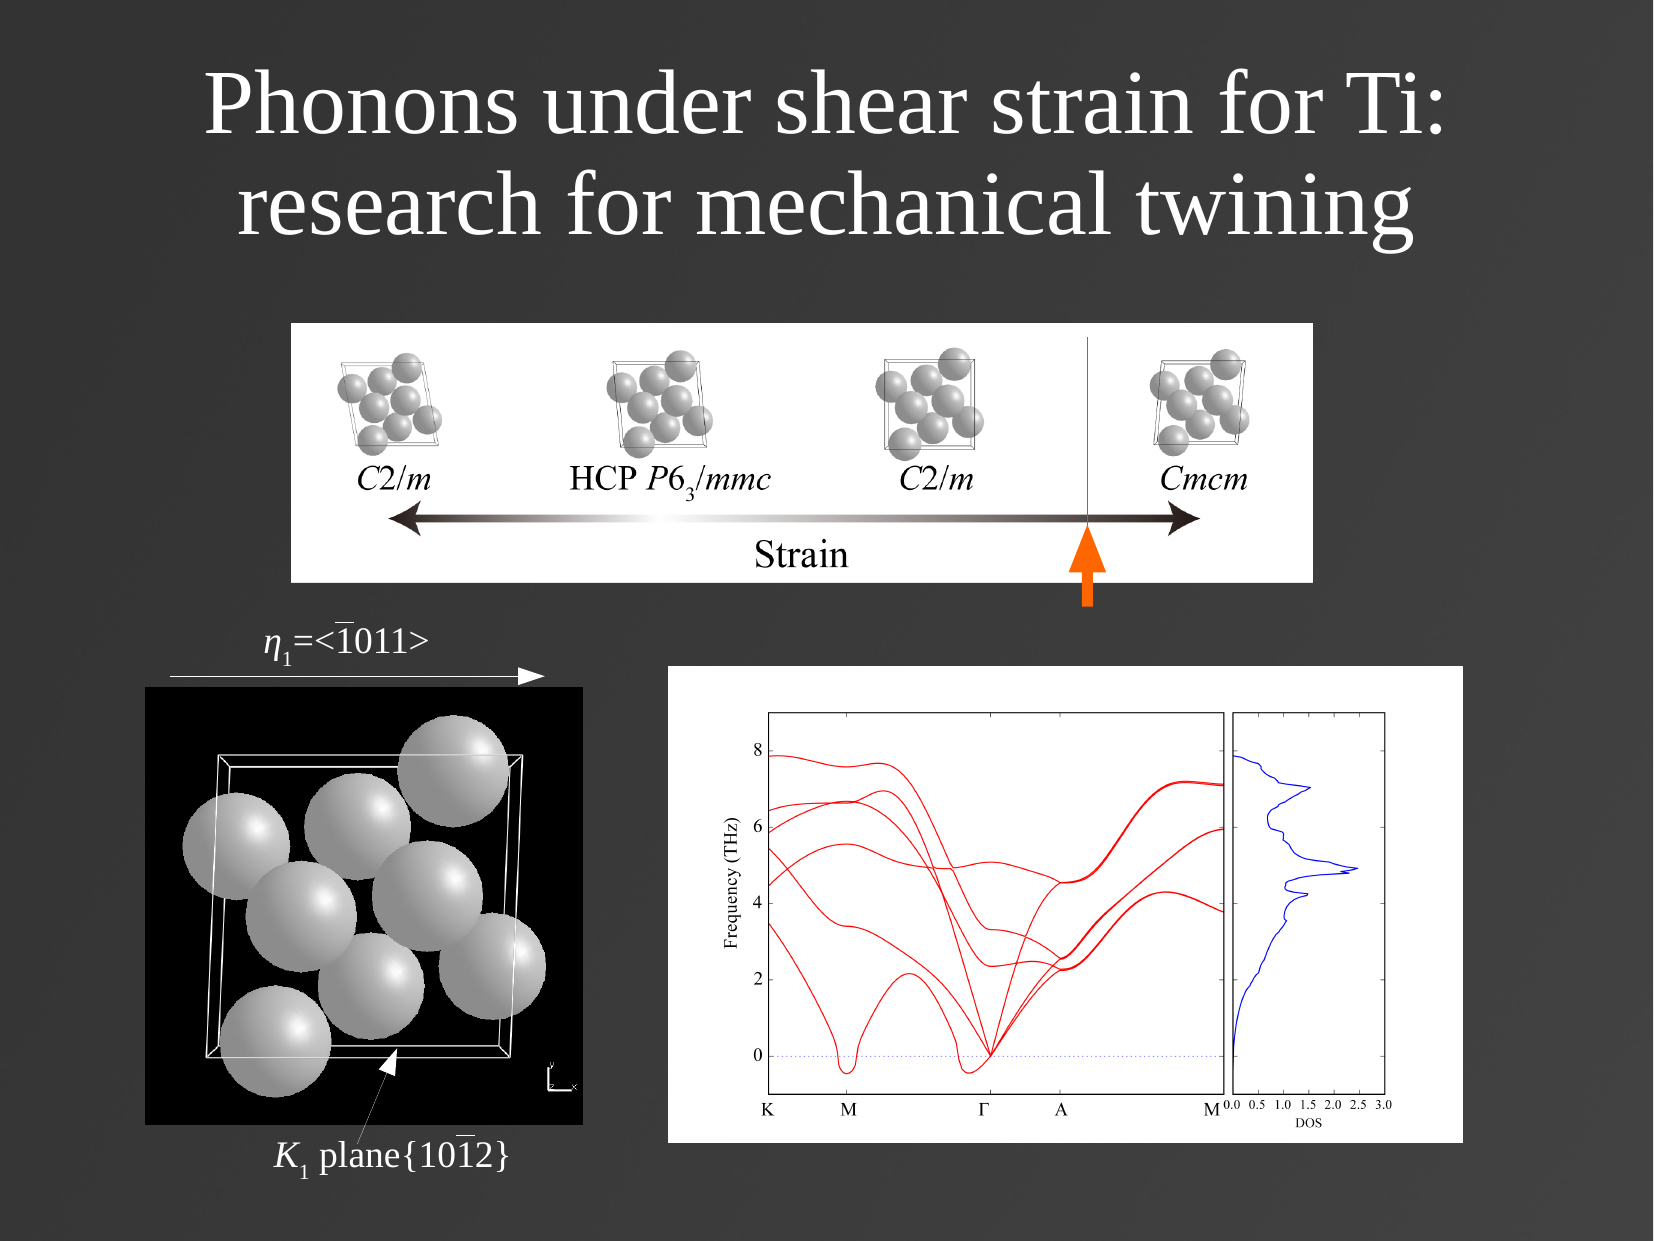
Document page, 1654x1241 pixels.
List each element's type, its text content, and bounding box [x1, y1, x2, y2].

text_box K1 plane{1012} [259, 1126, 526, 1192]
text_box η1=<1011> [248, 612, 445, 676]
picture [0, 0, 1654, 1241]
title Phonons under shear strain for Ti: research for mechanical twining [61, 51, 1594, 255]
text_box [1068, 525, 1107, 607]
